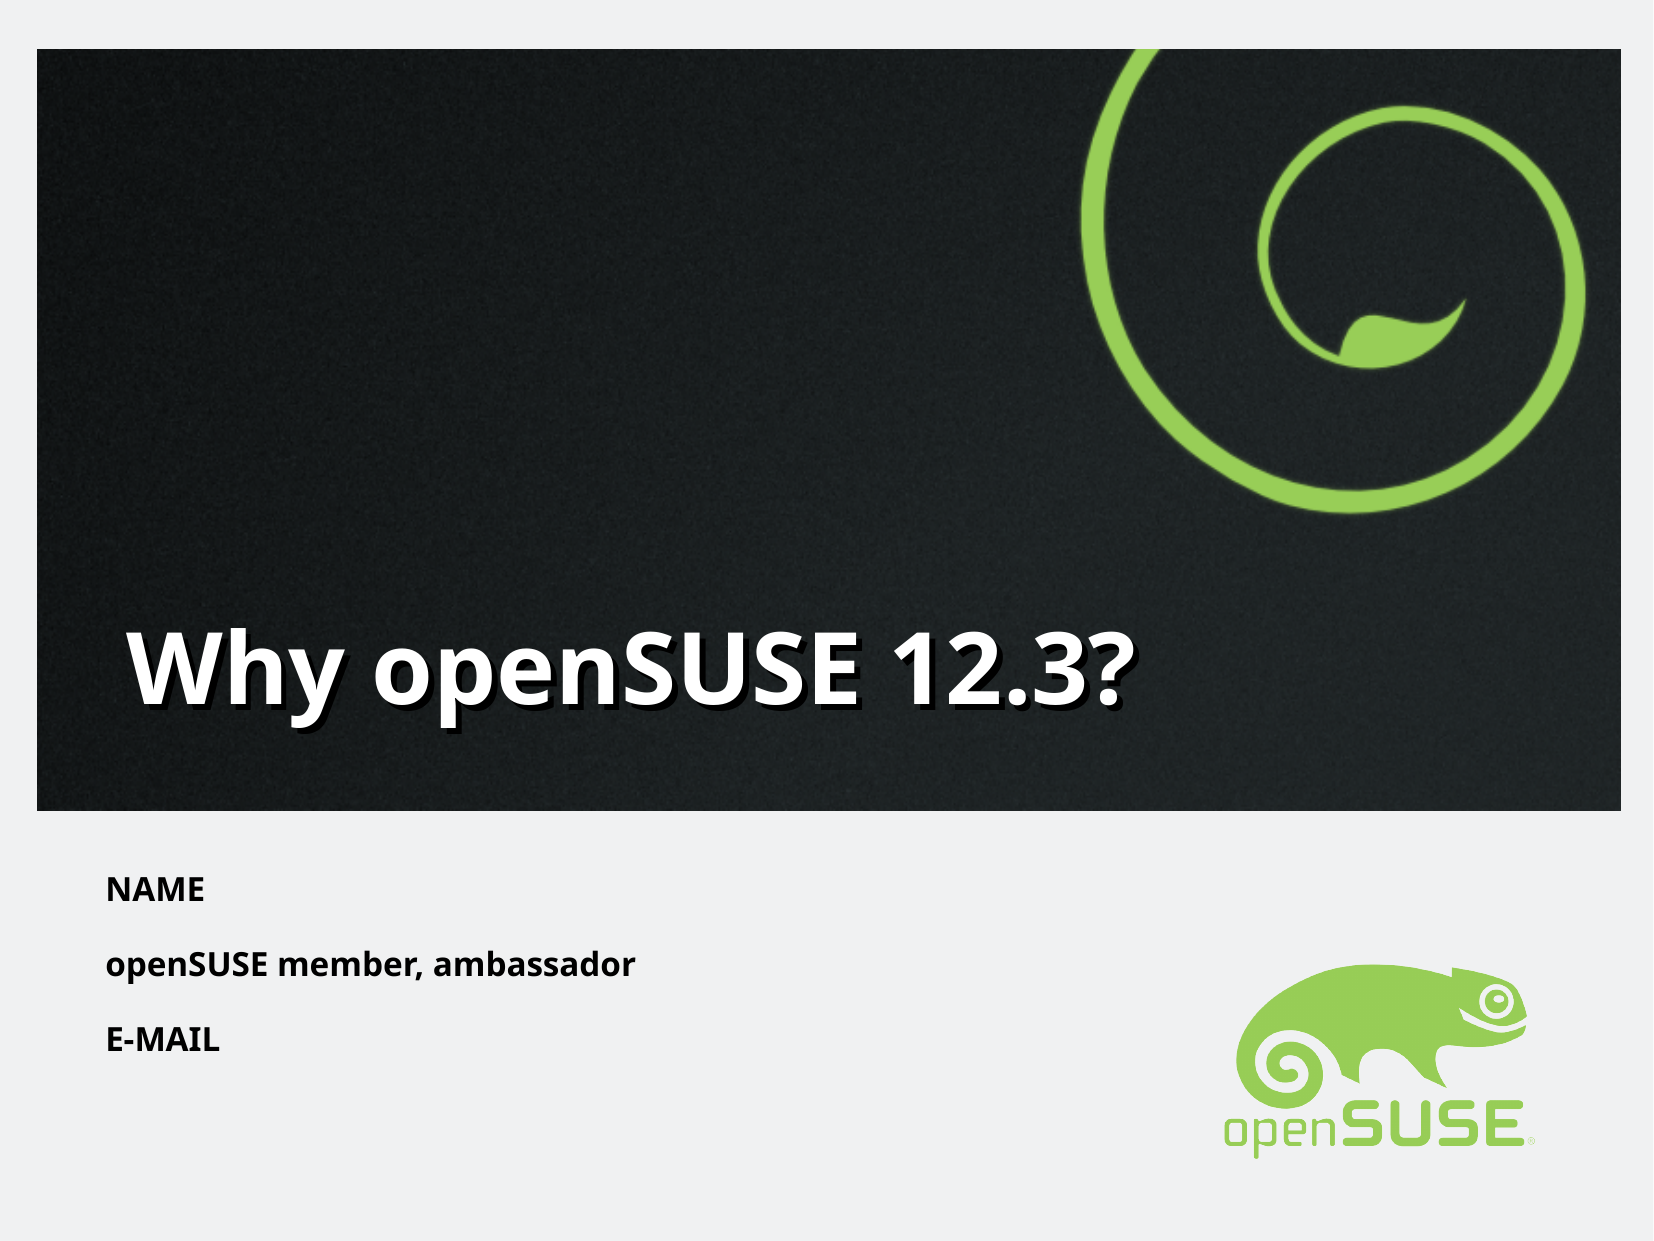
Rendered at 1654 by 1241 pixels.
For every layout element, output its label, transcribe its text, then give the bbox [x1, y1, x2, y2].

picture [0, 0, 1654, 1241]
list NAME openSUSE member, ambassador E-MAIL [105, 866, 1075, 1182]
title Why openSUSE 12.3? [126, 428, 1573, 734]
